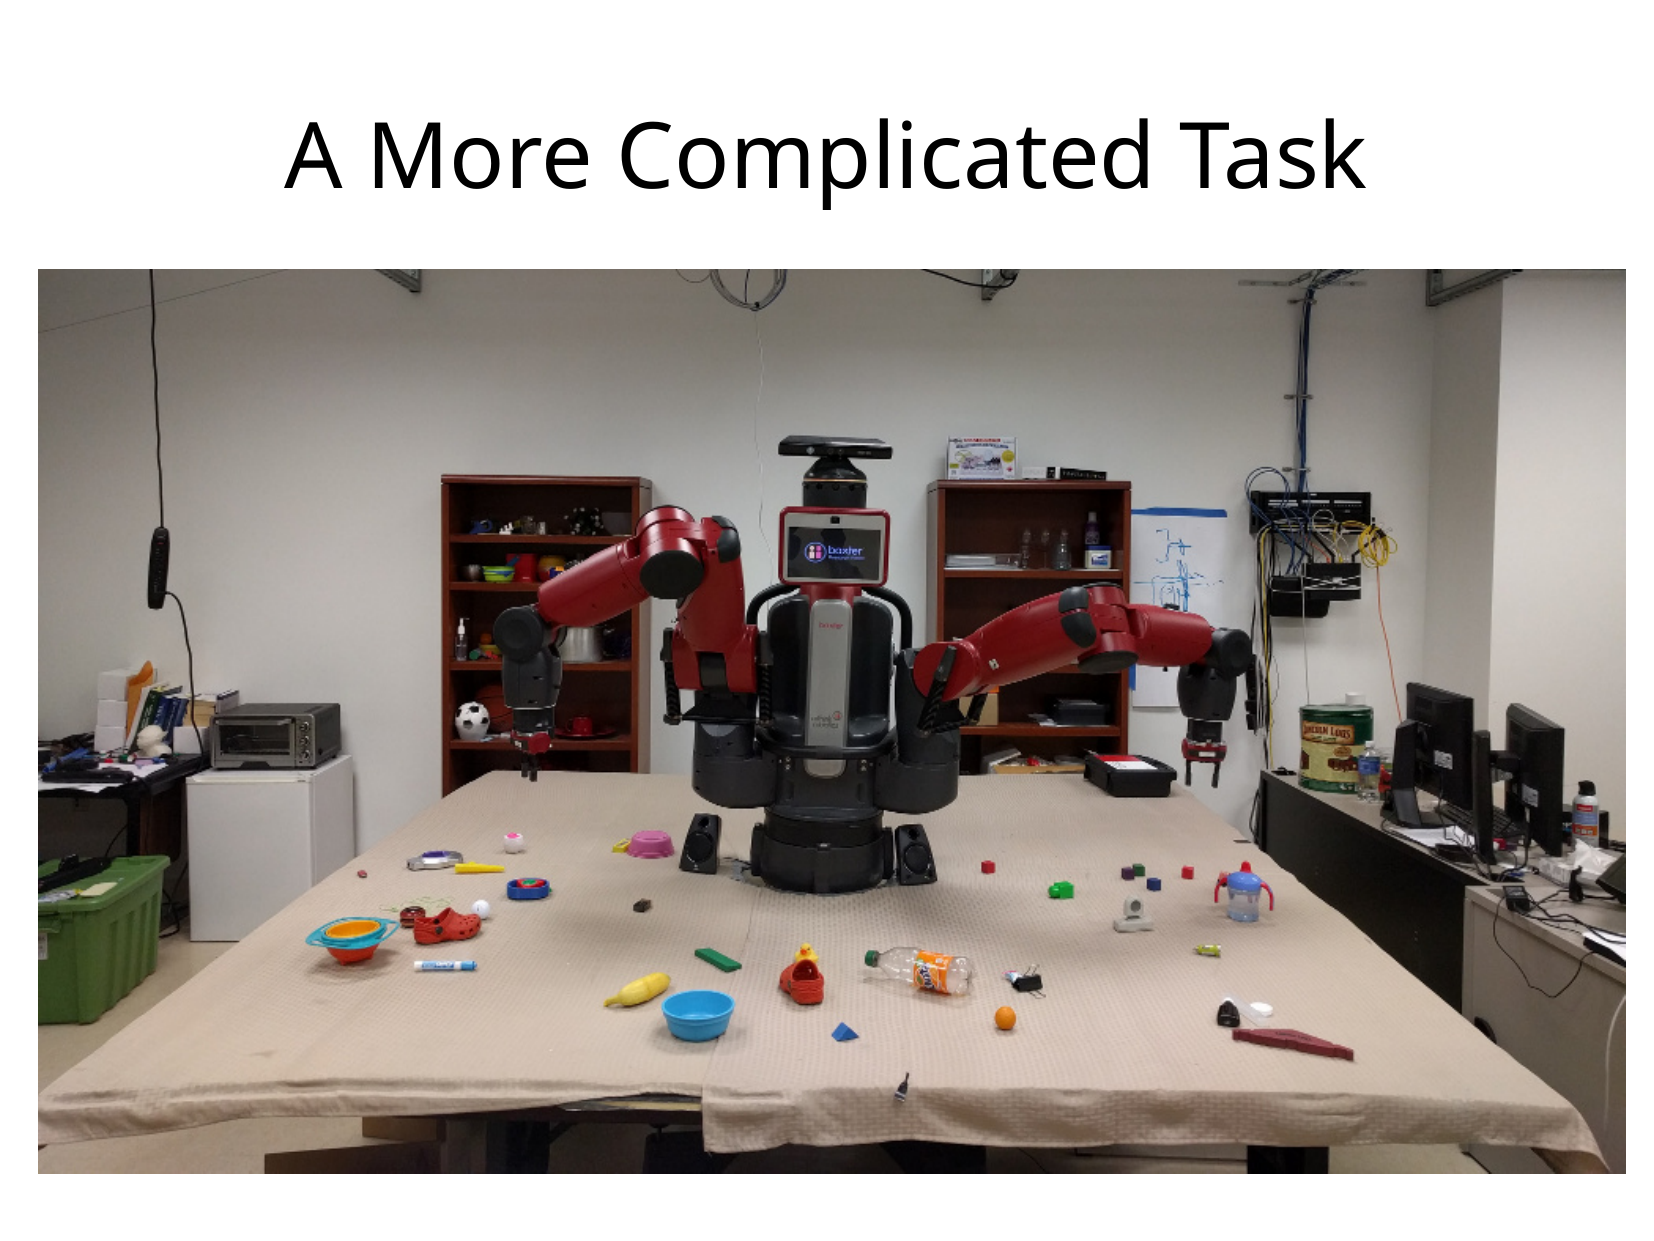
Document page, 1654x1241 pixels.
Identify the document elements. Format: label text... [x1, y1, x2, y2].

picture [38, 269, 1626, 1174]
title A More Complicated Task [82, 49, 1571, 257]
